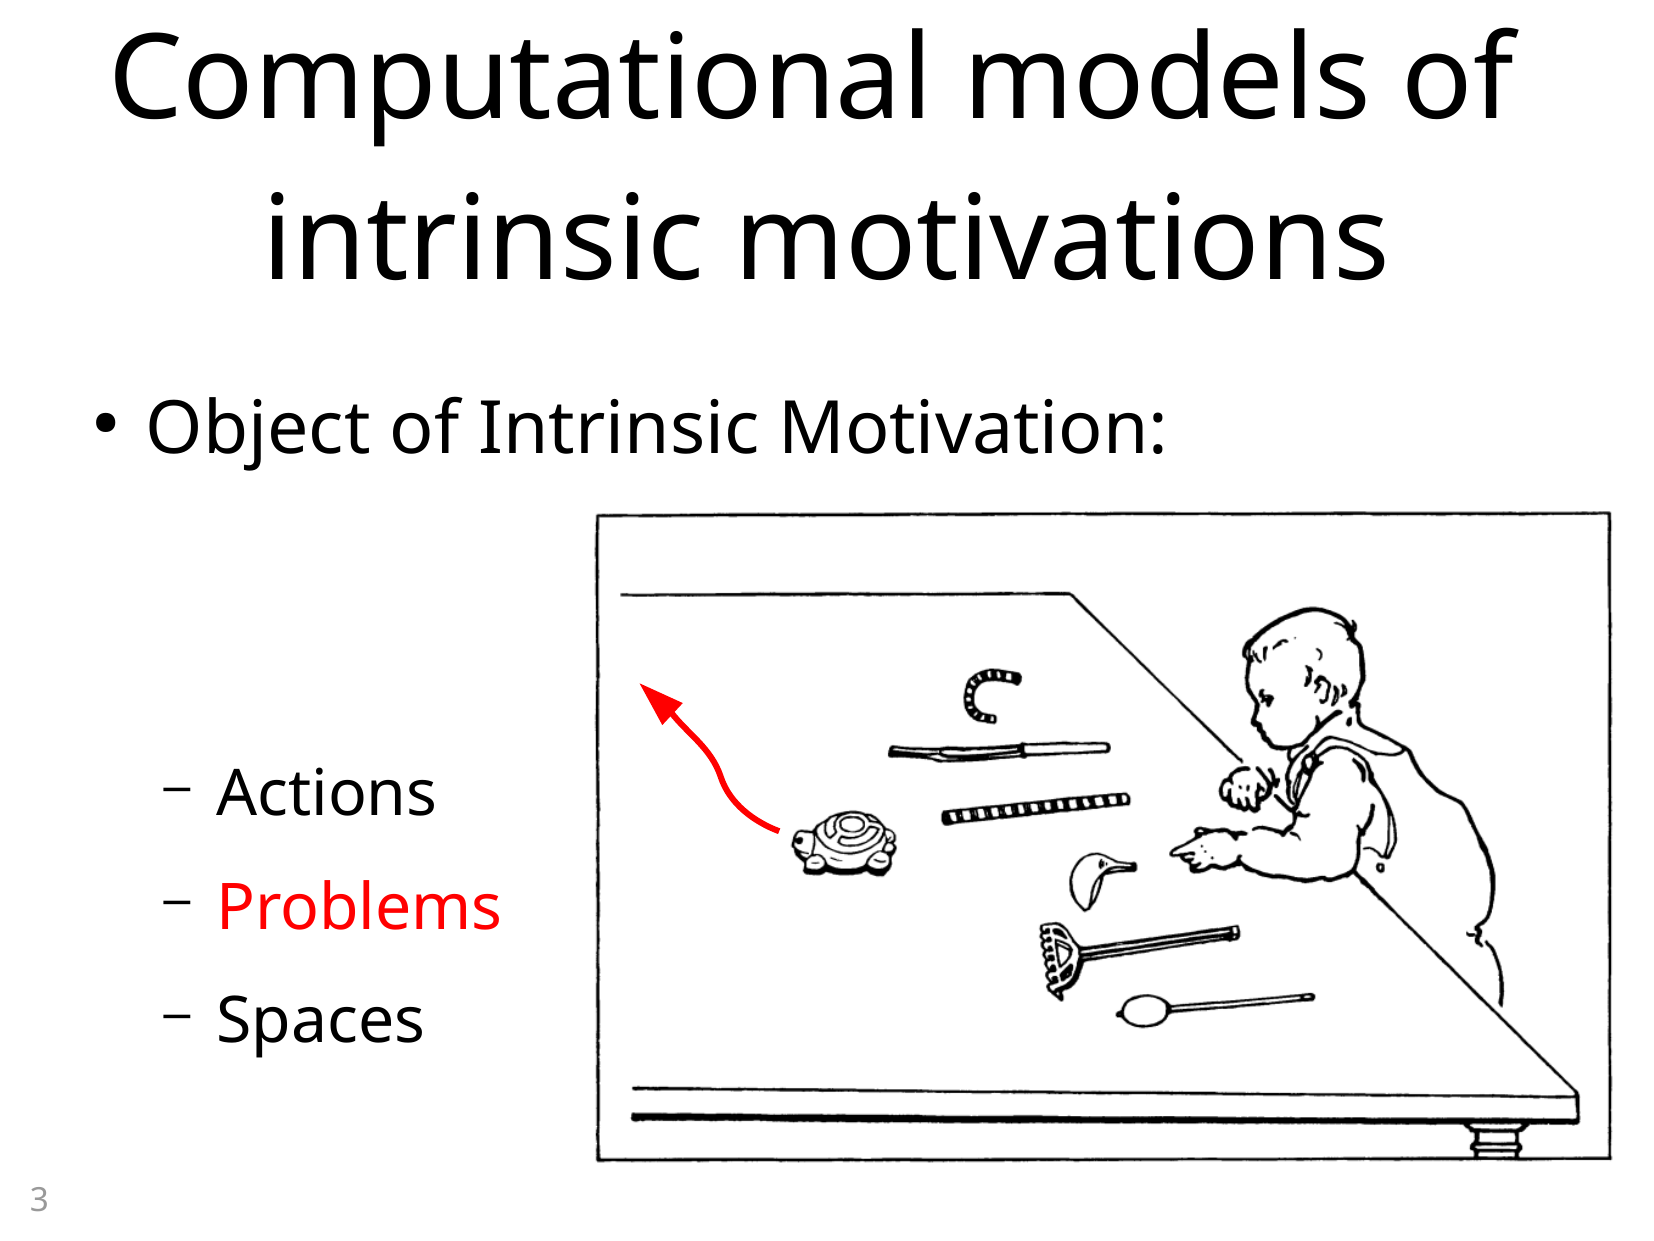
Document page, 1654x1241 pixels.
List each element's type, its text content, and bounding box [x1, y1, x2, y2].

list Object of Intrinsic Motivation: Actions Problems Spaces [75, 375, 1654, 1095]
title 3 [3, 1168, 76, 1231]
picture [585, 1095, 1621, 1165]
title Computational models of intrinsic motivations [82, 34, 1571, 272]
